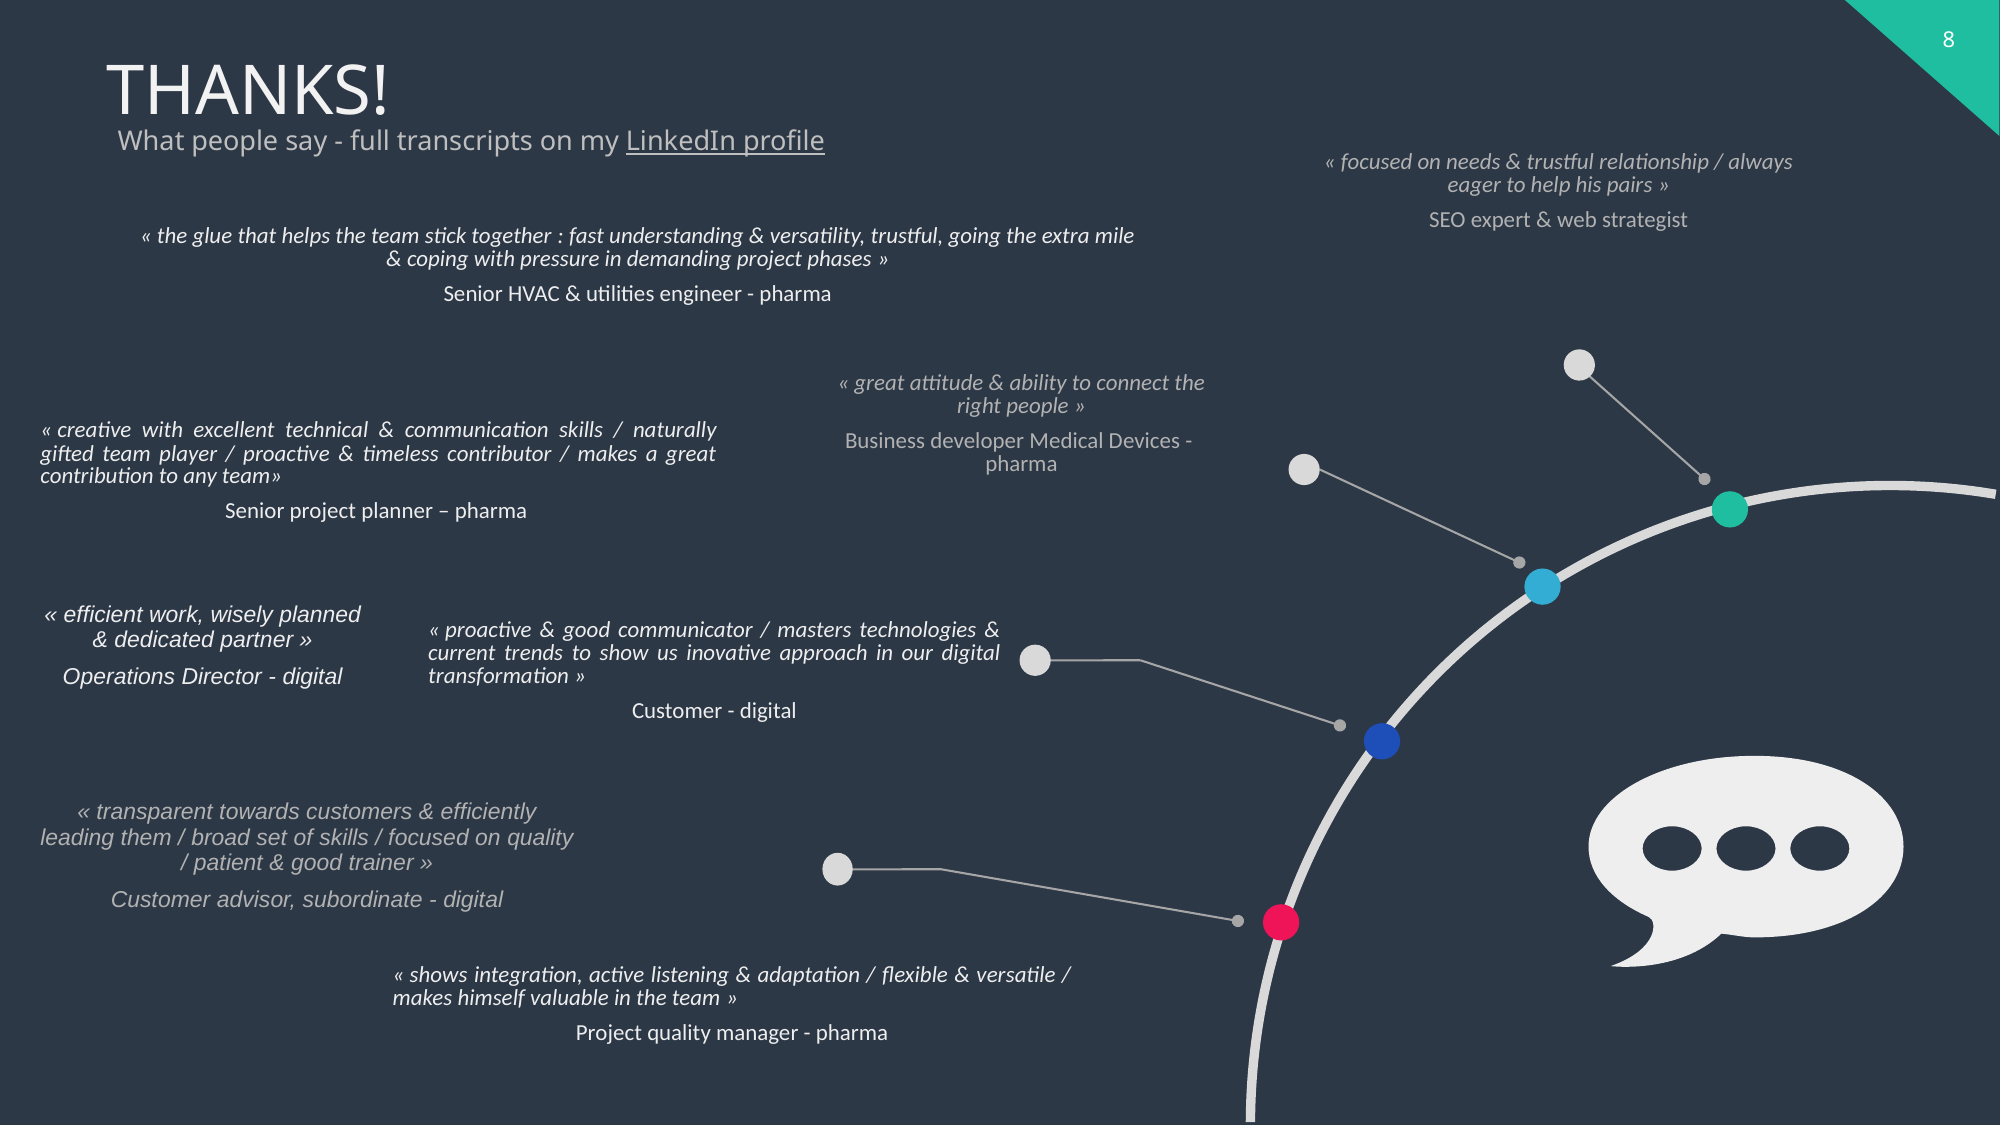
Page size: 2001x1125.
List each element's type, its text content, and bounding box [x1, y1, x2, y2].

text_box [1563, 349, 1595, 381]
text_box [1019, 644, 1051, 676]
text_box [1262, 904, 1300, 941]
text_box « efficient work, wisely planned & dedicated partner » Operations Director - digital [27, 594, 378, 774]
title THANKS! [91, 47, 1864, 157]
text_box [1288, 453, 1320, 486]
text_box [1588, 755, 1904, 967]
text_box « transparent towards customers & efficiently leading them / broad set of skills / focused on quality / patient & good trainer » Customer advisor, subordinate - digital [23, 791, 591, 921]
text_box « creative with excellent technical & communication skills / naturally gifted team player / proactive & timeless contributor / makes a great contribution to any team» Senior project planner – pharma [25, 413, 733, 589]
text_box « proactive & good communicator / masters technologies & current trends to show us inovative approach in our digital transformation » Customer - digital [413, 612, 1016, 768]
text_box [1524, 568, 1561, 605]
list What people say - full transcripts on my LinkedIn profile [102, 120, 898, 161]
text_box [1363, 723, 1401, 760]
text_box « shows integration, active listening & adaptation / flexible & versatile / makes himself valuable in the team » Project quality manager - pharma [377, 957, 1087, 1075]
text_box [822, 852, 853, 886]
text_box [1711, 491, 1749, 528]
text_box « the glue that helps the team stick together : fast understanding & versatility, trustful, going the extra mile & coping with pressure in demanding project phases » Senior HVAC & utilities engineer - pharma [118, 218, 1158, 361]
text_box « great attitude & ability to connect the right people » Business developer Medical Devices - pharma [820, 366, 1223, 508]
text_box « focused on needs & trustful relationship / always eager to help his pairs » SEO expert & web strategist [1287, 145, 1831, 284]
